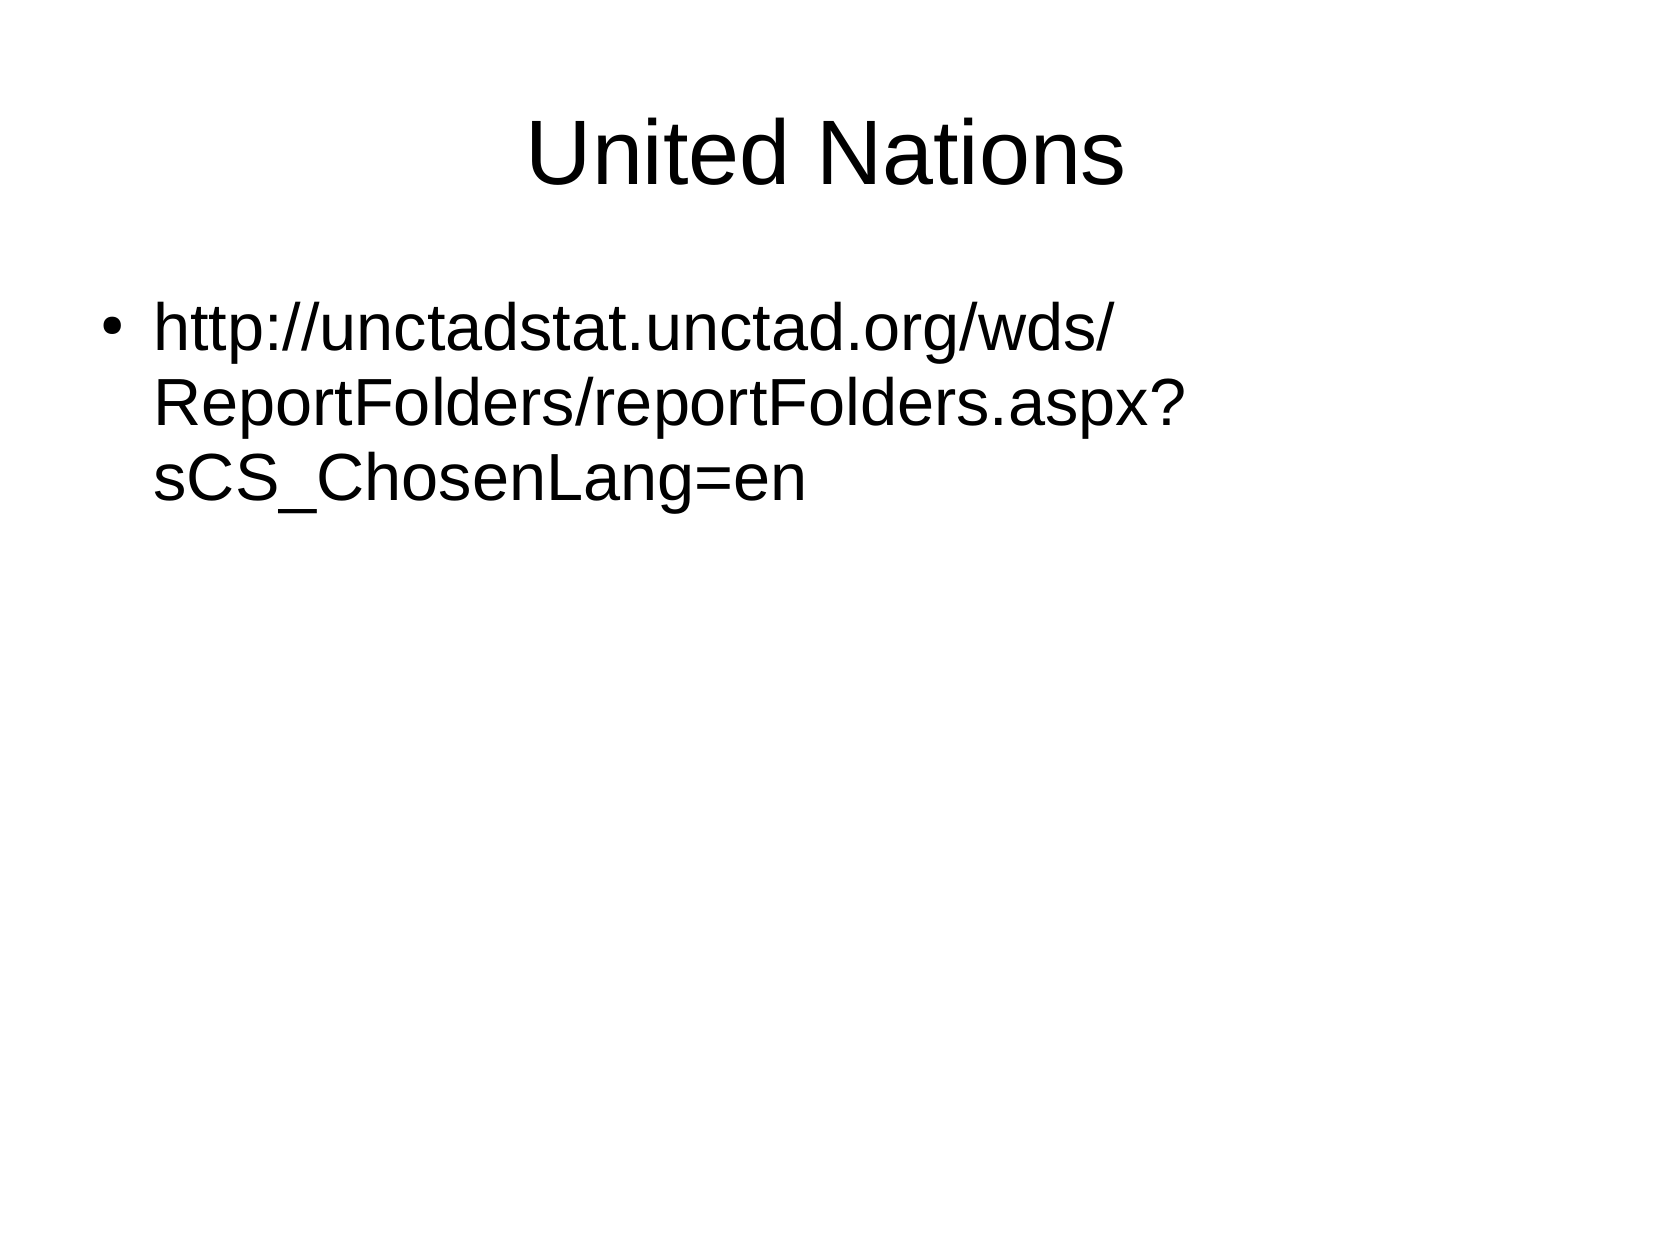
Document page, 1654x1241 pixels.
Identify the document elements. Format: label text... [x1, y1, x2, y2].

title United Nations [82, 49, 1571, 257]
list http://unctadstat.unctad.org/wds/ReportFolders/reportFolders.aspx?sCS_ChosenLang=en [82, 290, 1571, 1010]
